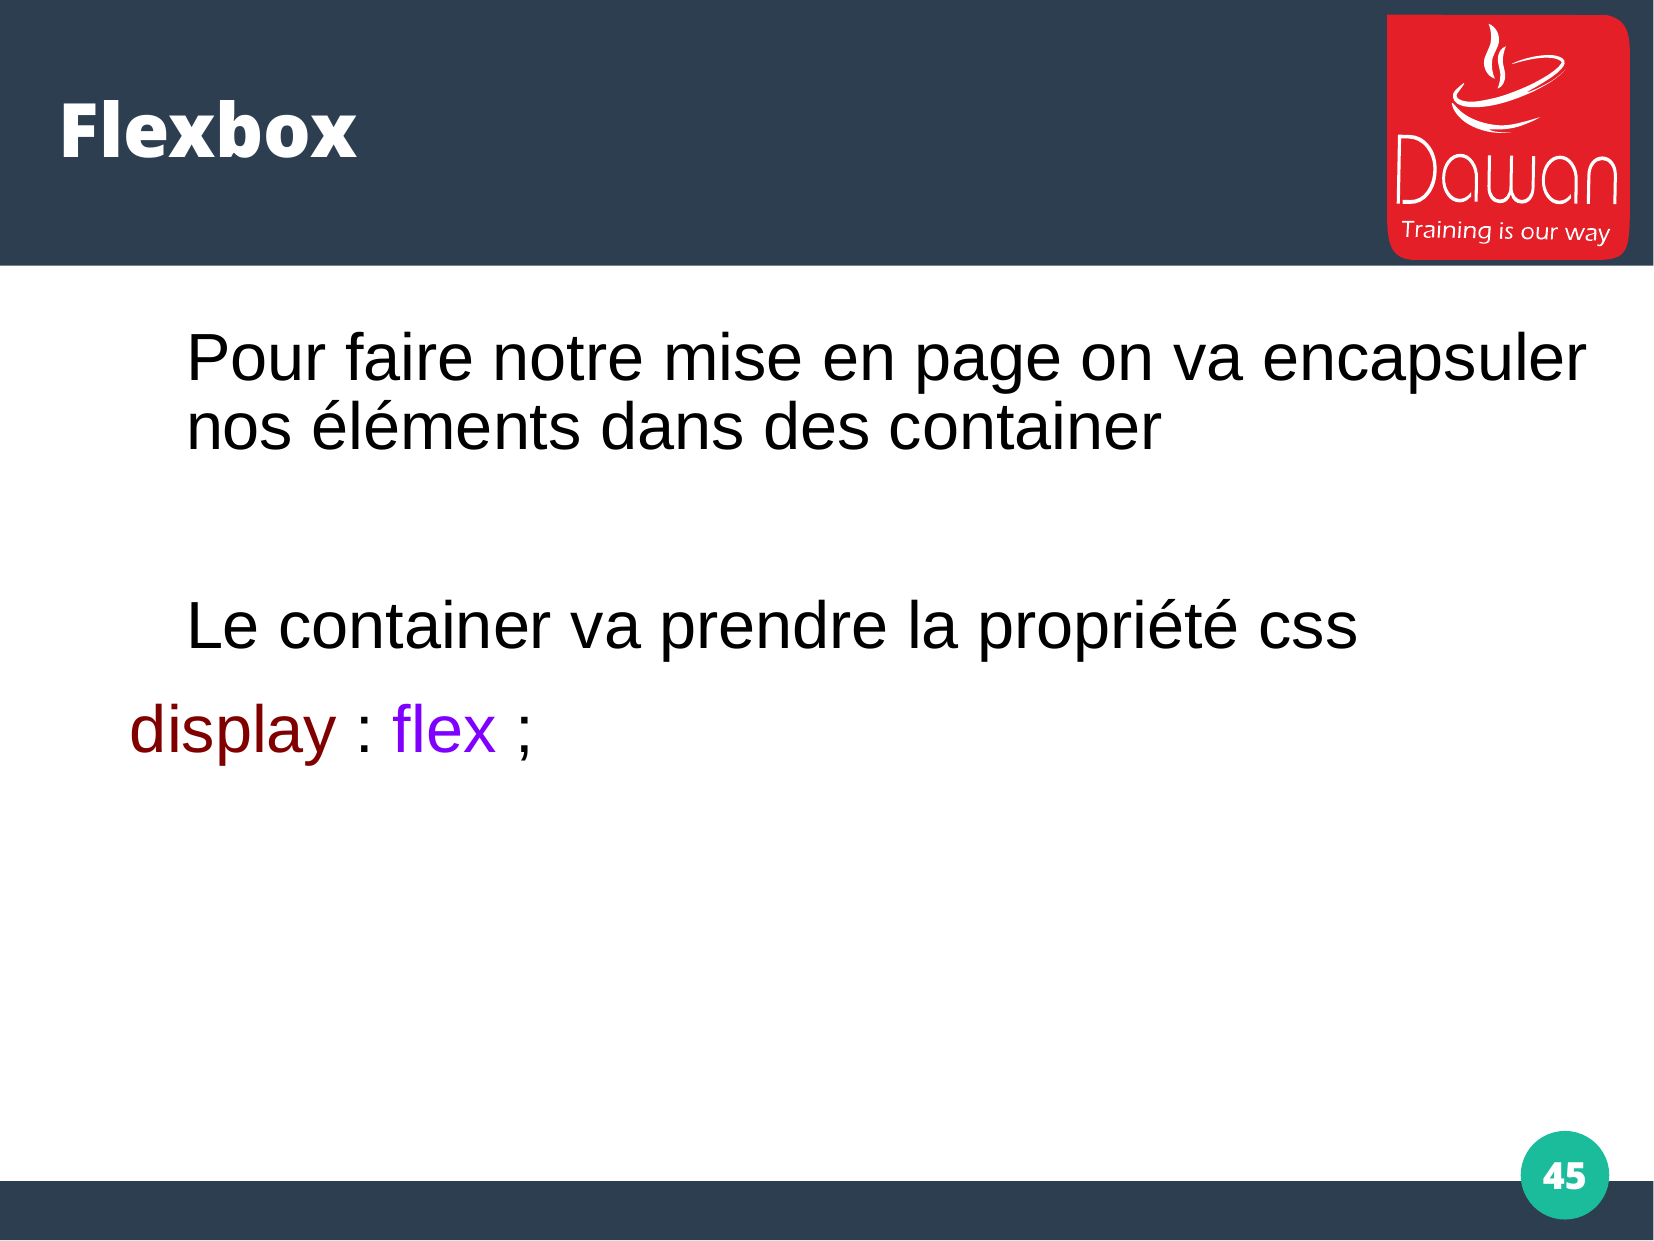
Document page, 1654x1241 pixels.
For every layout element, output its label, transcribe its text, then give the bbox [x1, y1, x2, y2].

list Pour faire notre mise en page on va encapsuler nos éléments dans des container Le container va prendre la propriété css display : flex ; [59, 324, 1595, 1152]
picture [1387, 14, 1630, 260]
title Flexbox [59, 49, 1387, 207]
